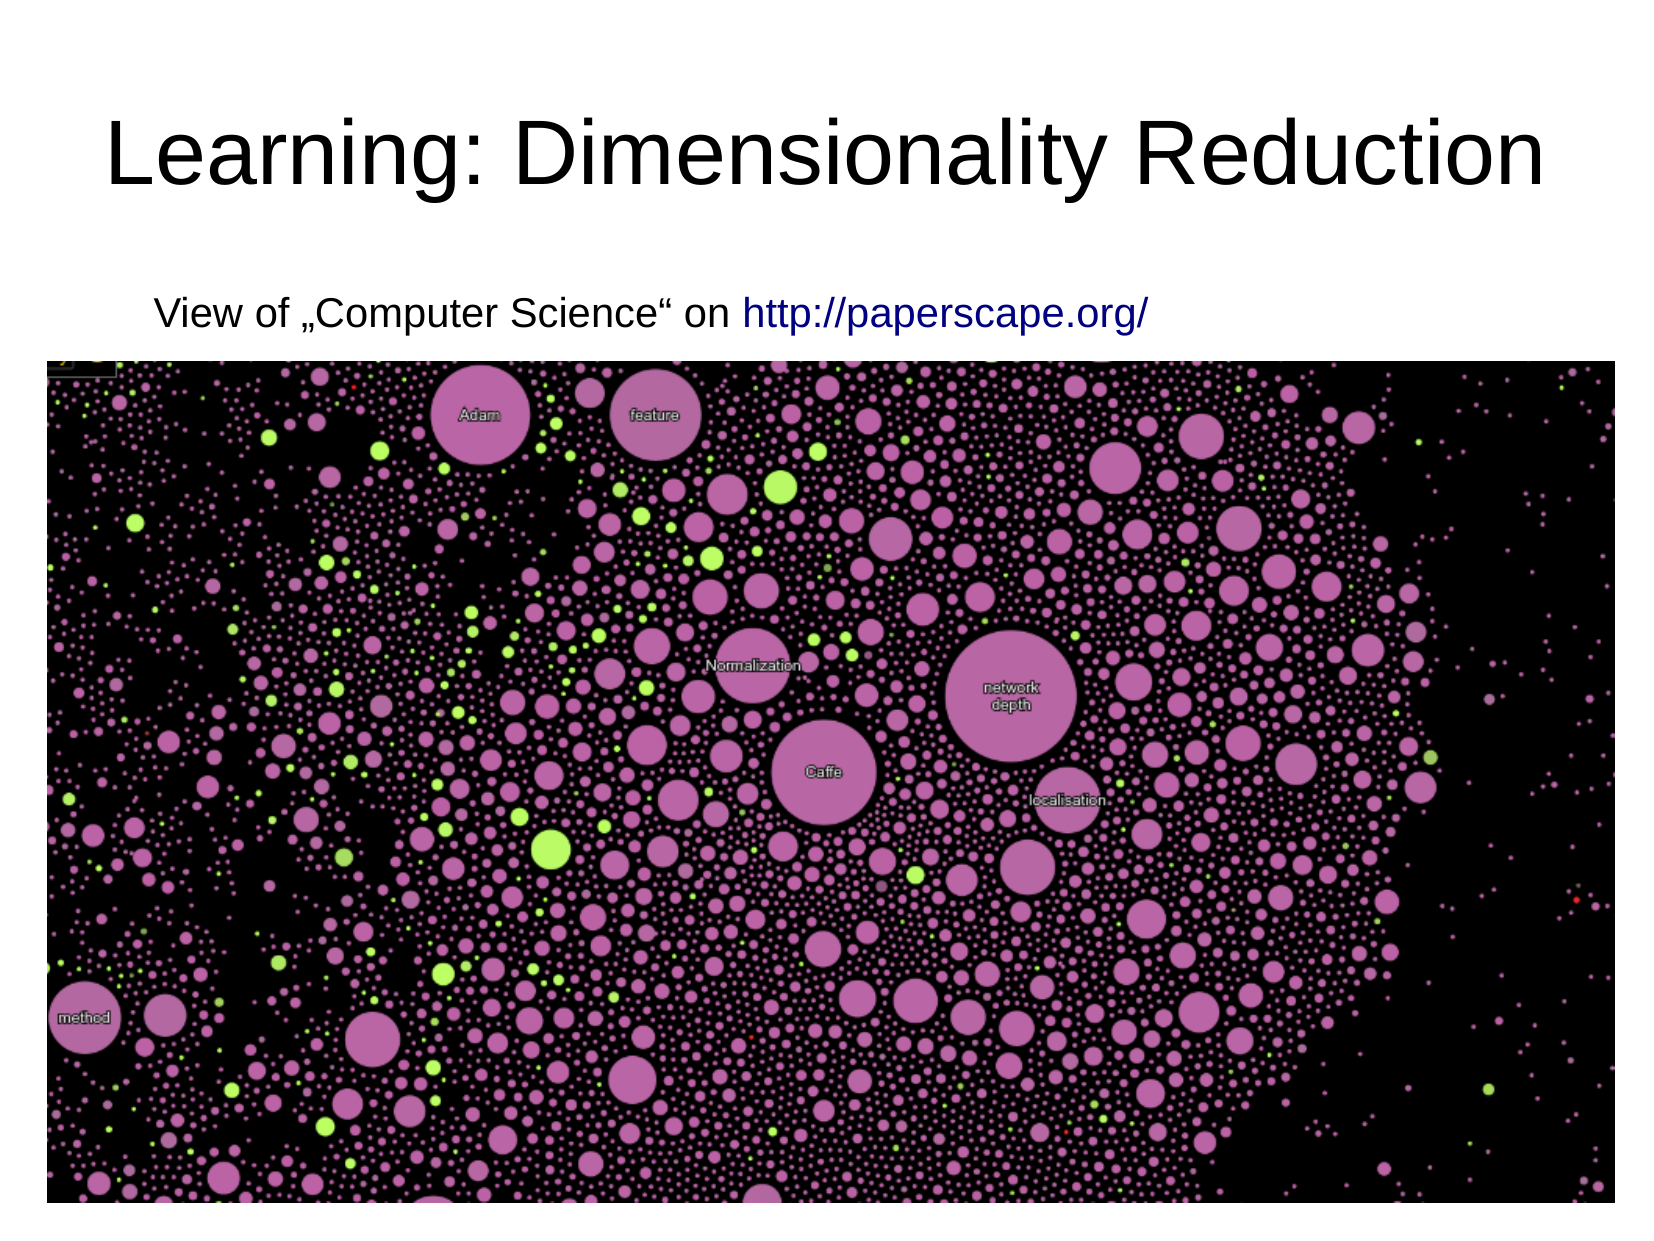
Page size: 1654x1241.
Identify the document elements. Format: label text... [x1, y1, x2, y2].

picture [47, 361, 1615, 1203]
title Learning: Dimensionality Reduction [82, 49, 1571, 257]
list View of „Computer Science“ on http://paperscape.org/ [82, 290, 1571, 361]
